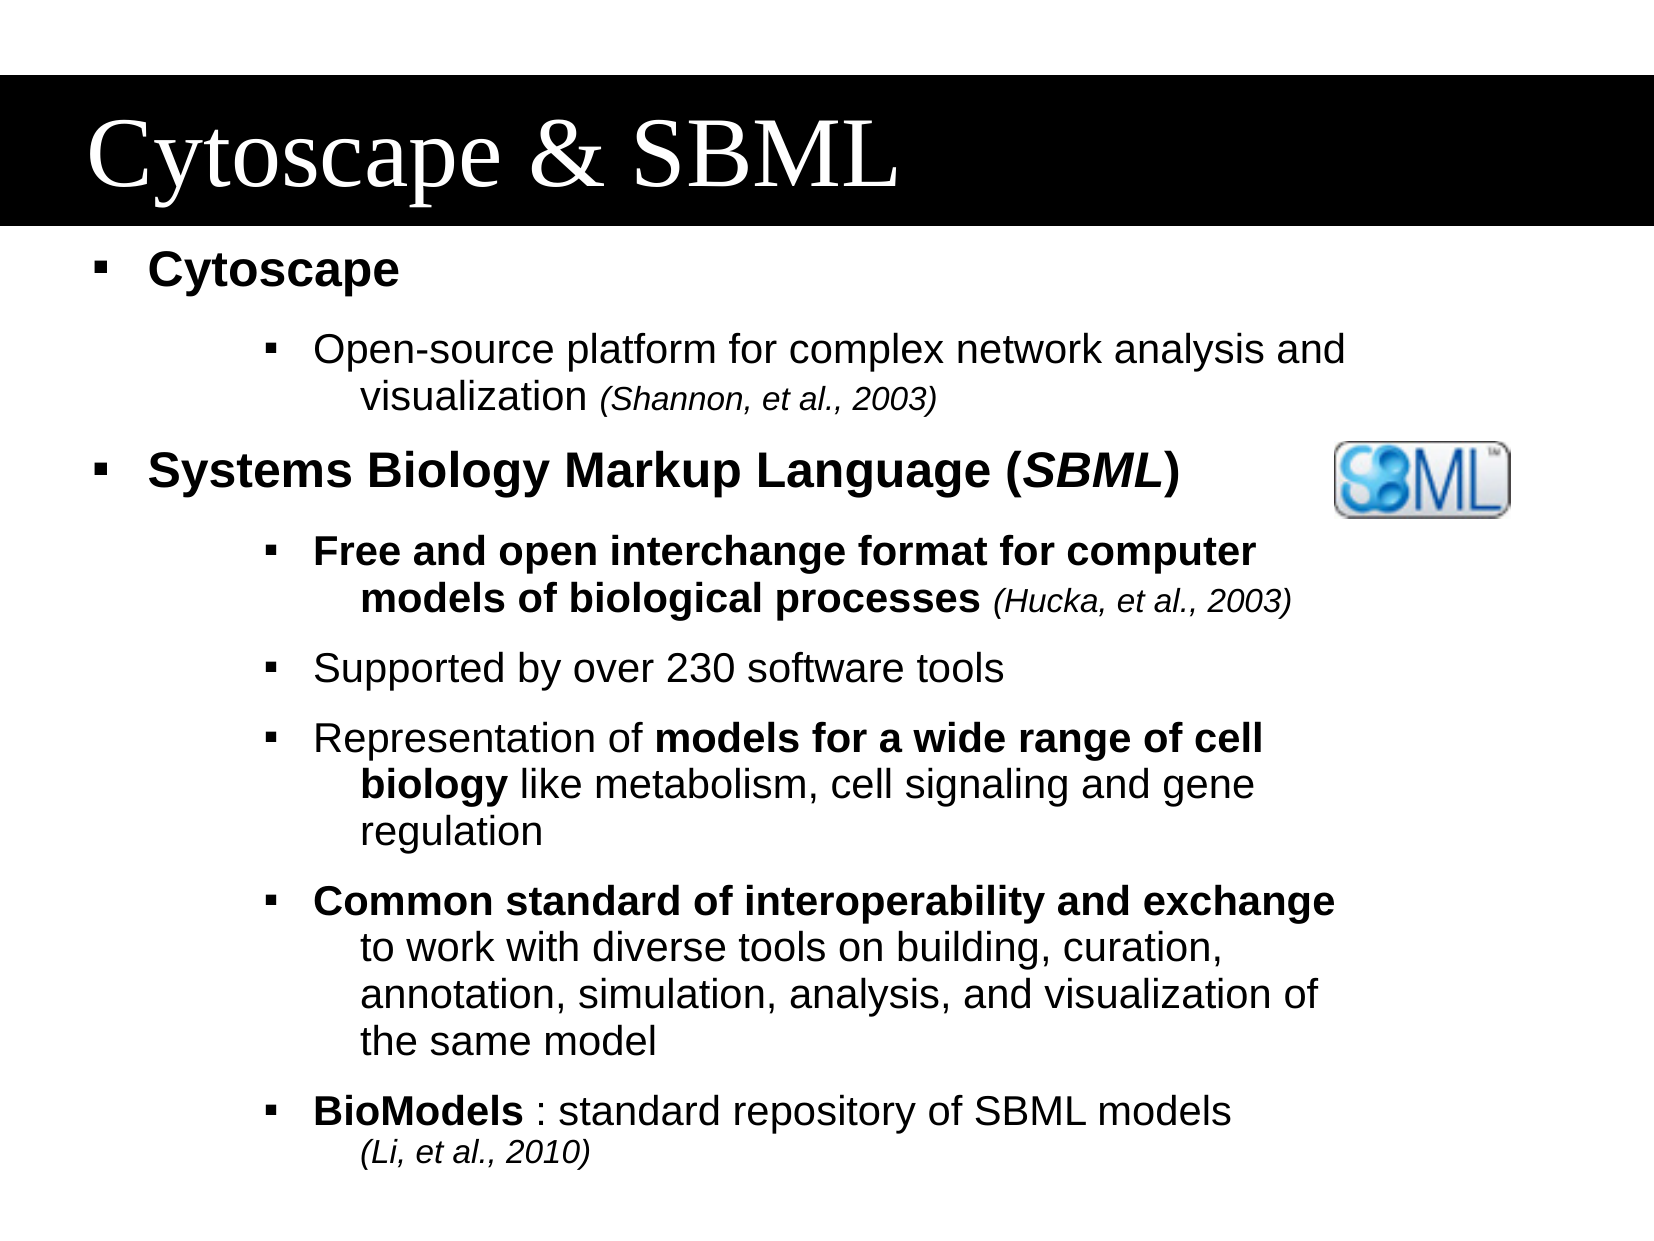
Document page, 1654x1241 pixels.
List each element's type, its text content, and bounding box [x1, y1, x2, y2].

list Cytoscape Open-source platform for complex network analysis and visualization (Shannon, et al., 2003) Systems Biology Markup Language (SBML) Free and open interchange format for computer models of biological processes (Hucka, et al., 2003) Supported by over 230 software tools Representation of models for a wide range of cell biology like metabolism, cell signaling and gene regulation Common standard of interoperability and exchange to work with diverse tools on building, curation, annotation, simulation, analysis, and visualization of the same model BioModels : standard repository of SBML models (Li, et al., 2010) [76, 240, 1373, 1171]
title Cytoscape & SBML [86, 56, 1575, 250]
picture [1334, 441, 1511, 519]
